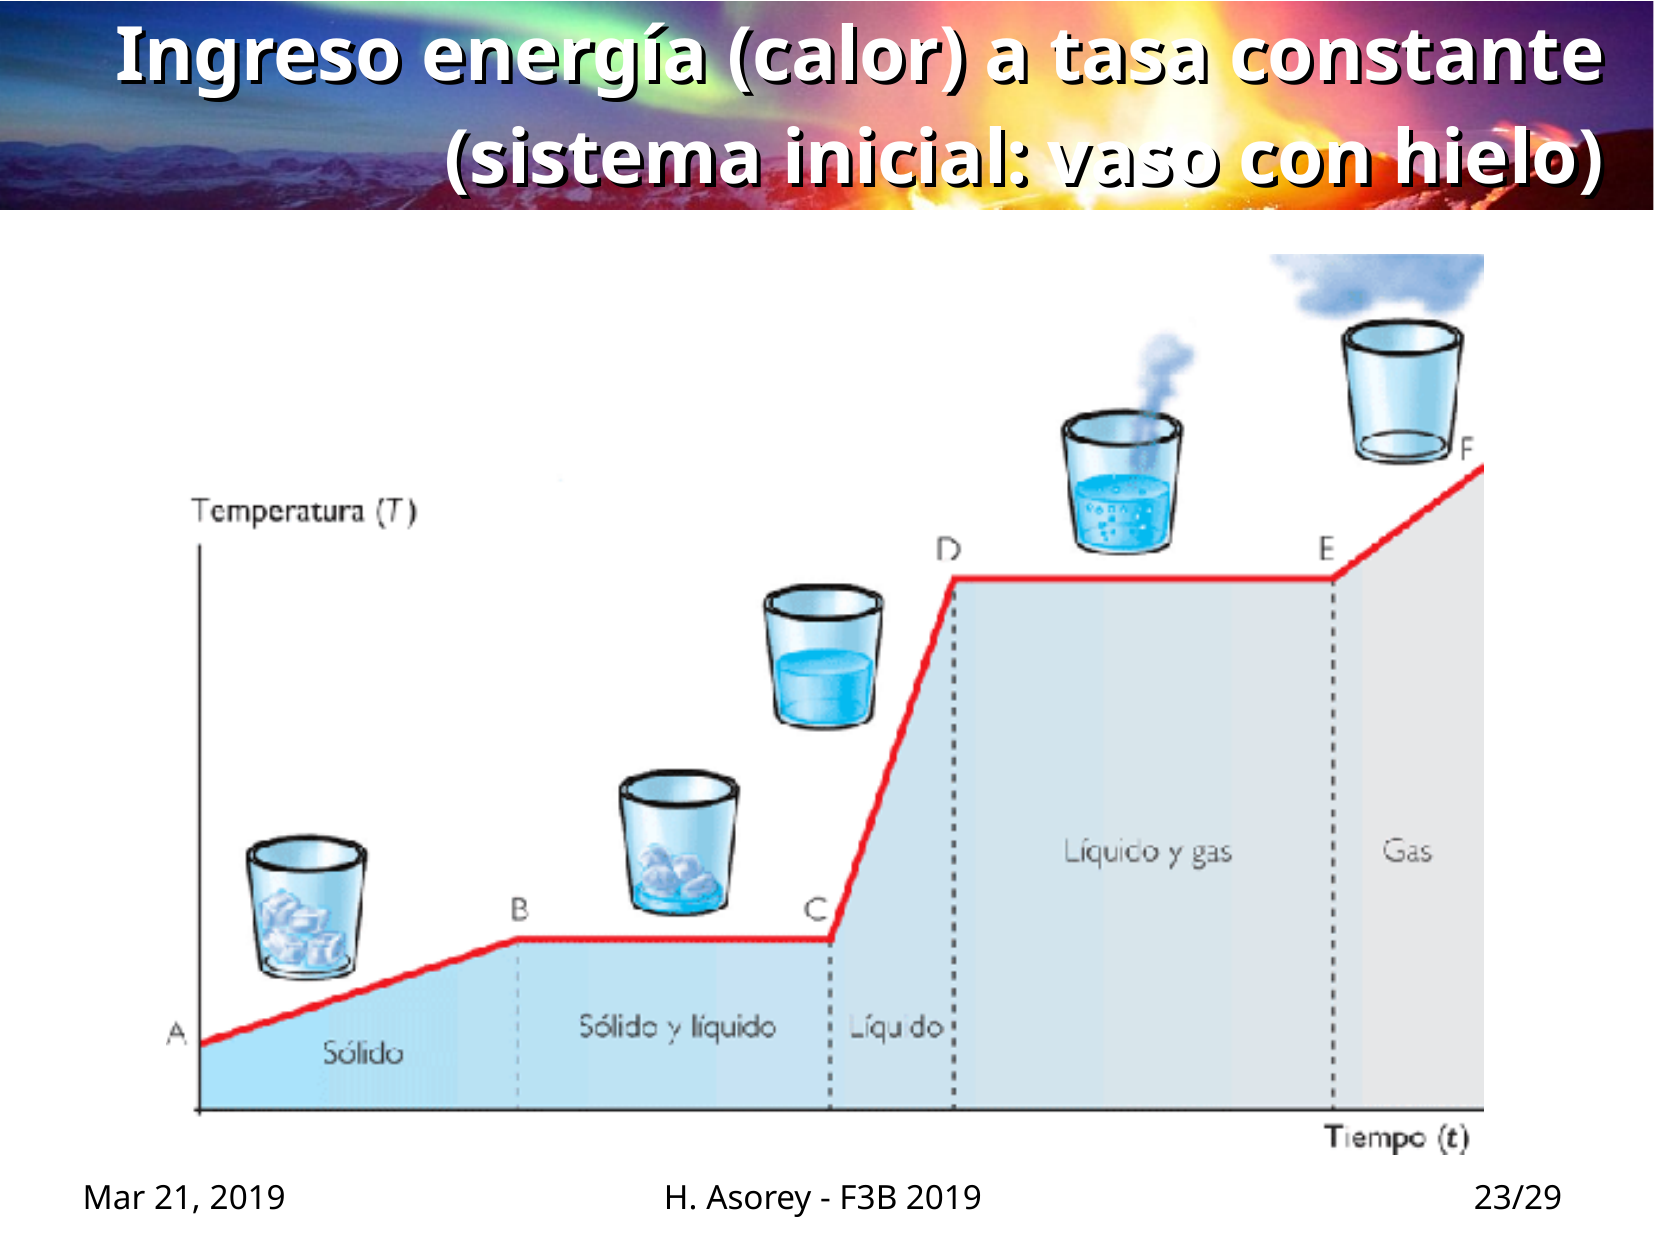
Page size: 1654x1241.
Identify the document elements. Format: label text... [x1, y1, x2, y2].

title Ingreso energía (calor) a tasa constante (sistema inicial: vaso con hielo) [45, 11, 1606, 195]
picture [0, 1, 1654, 210]
picture [166, 254, 1484, 1156]
